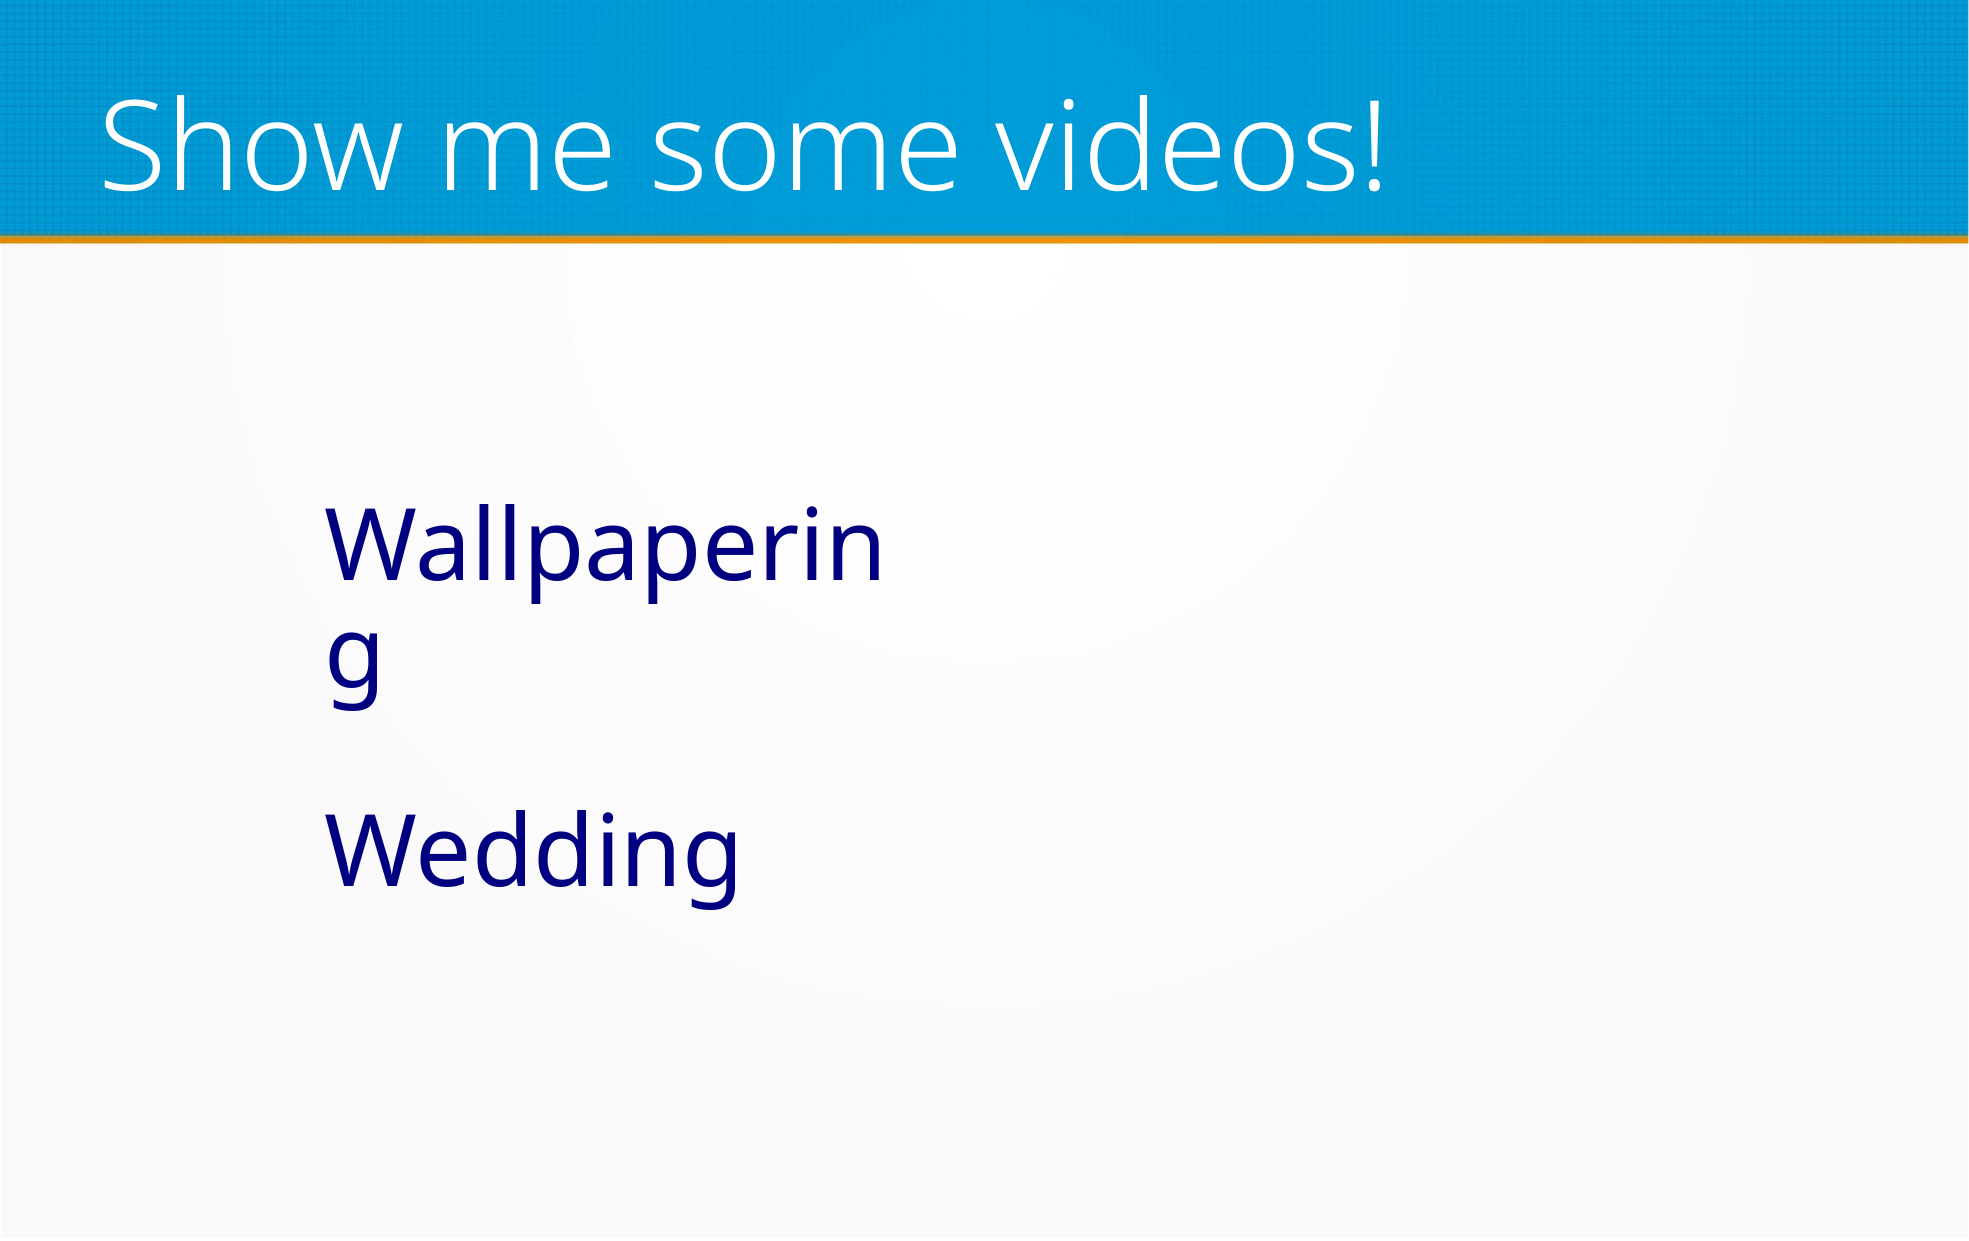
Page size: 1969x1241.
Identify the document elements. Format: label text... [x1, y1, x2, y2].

text_box Wallpapering Wedding [318, 480, 910, 801]
title Show me some videos! [98, 19, 1870, 227]
picture [0, 233, 1969, 1241]
